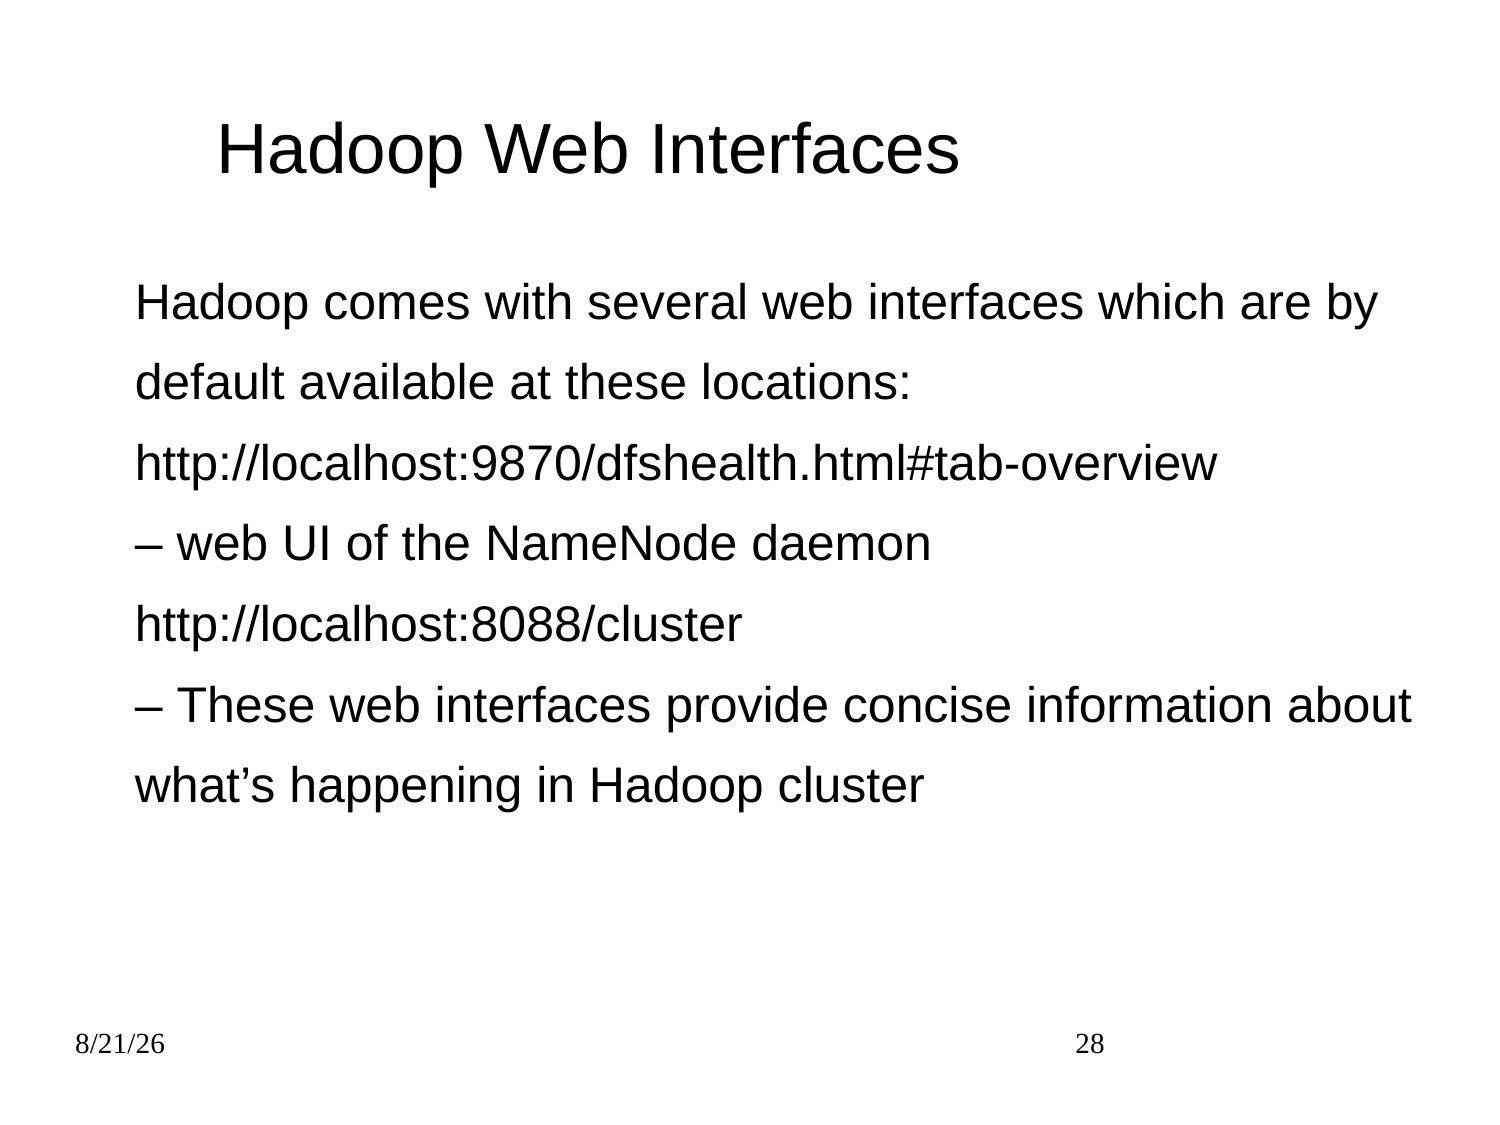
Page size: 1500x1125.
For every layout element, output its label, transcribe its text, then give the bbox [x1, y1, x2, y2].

title Hadoop Web Interfaces [64, 96, 1115, 193]
text_box Hadoop comes with several web interfaces which are by default available at these locations: http://localhost:9870/dfshealth.html#tab-overview – web UI of the NameNode daemon http://localhost:8088/cluster – These web interfaces provide concise information about what’s happening in Hadoop cluster [120, 186, 1500, 1103]
text_box 8/10/2023 [75, 1024, 120, 1103]
